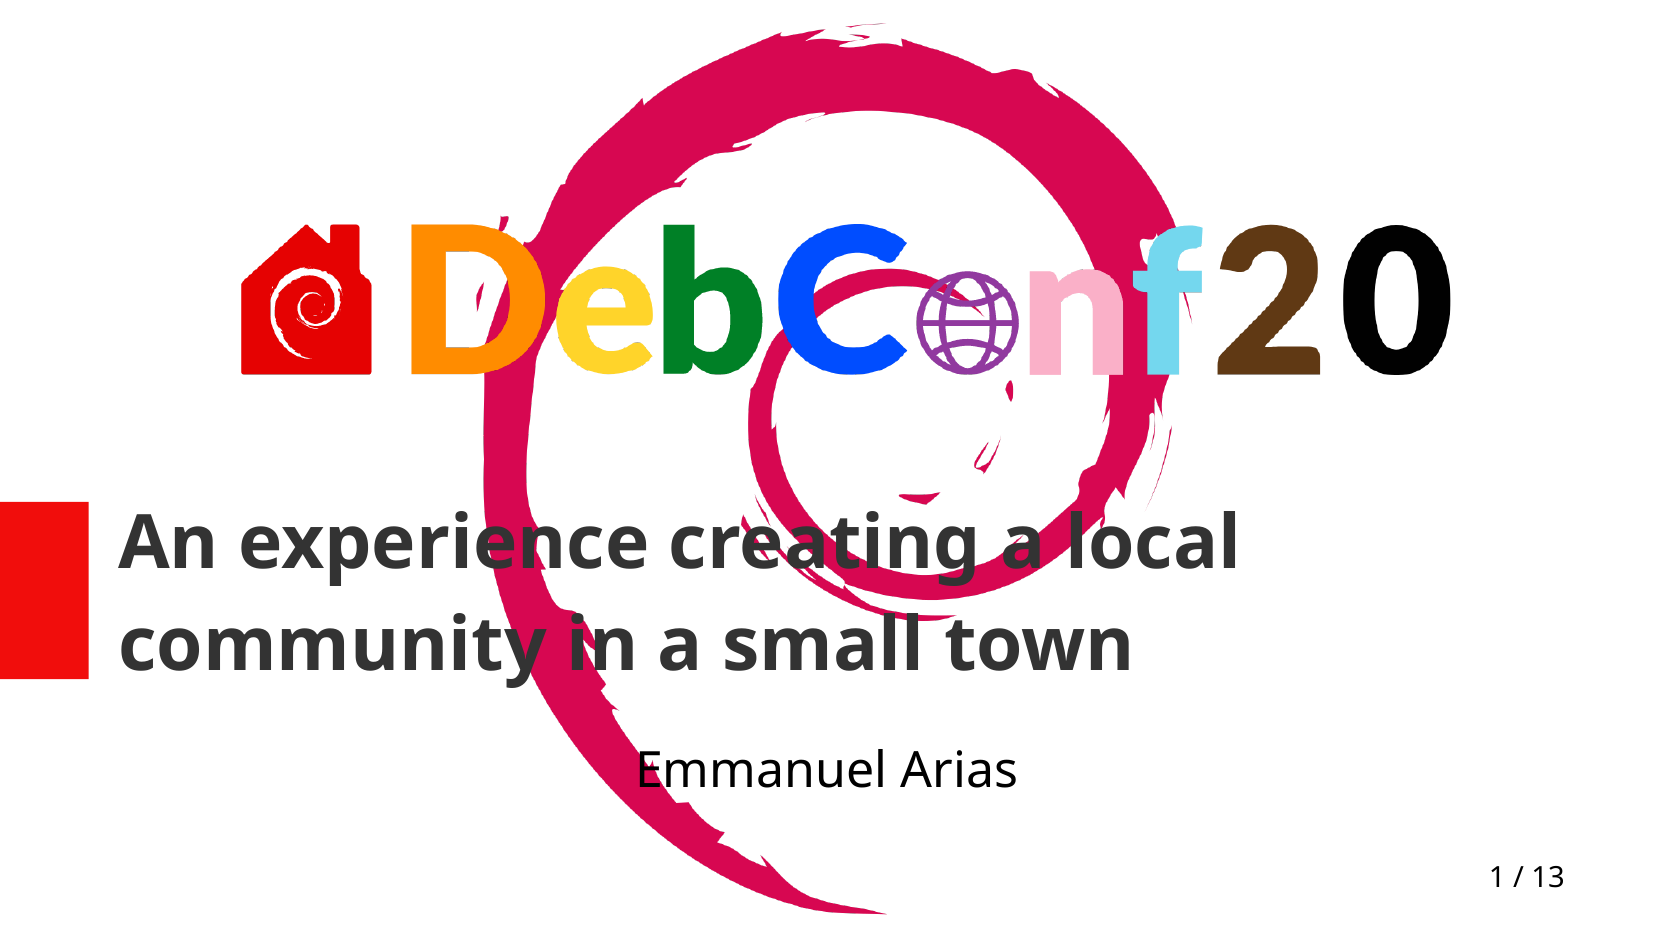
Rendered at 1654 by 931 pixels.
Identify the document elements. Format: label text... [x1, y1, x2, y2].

subtitle Emmanuel Arias [118, 708, 1536, 827]
picture [240, 3, 1451, 501]
picture [458, 827, 1210, 931]
title An experience creating a local community in a small town [118, 501, 1536, 680]
picture [458, 680, 1210, 708]
